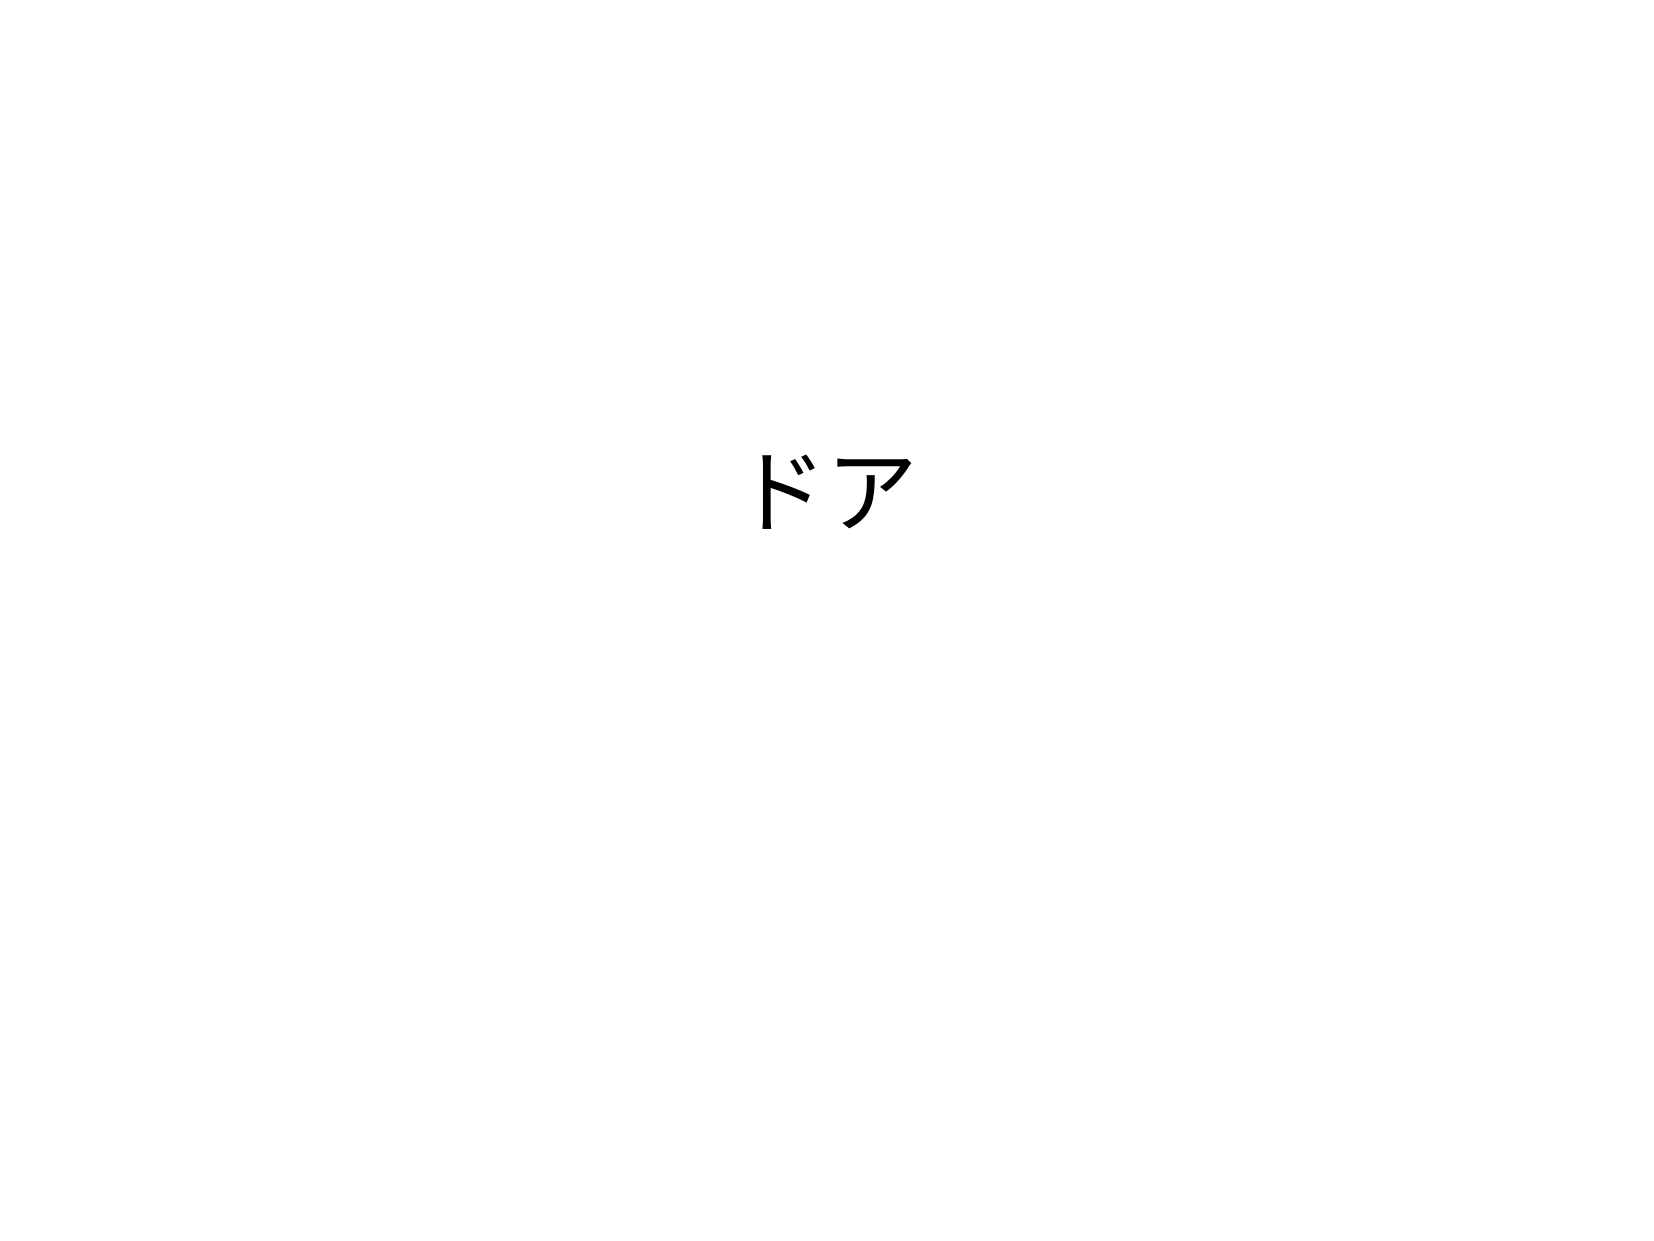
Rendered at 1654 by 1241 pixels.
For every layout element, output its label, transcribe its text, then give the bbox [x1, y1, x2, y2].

title ドア [82, 435, 1571, 535]
